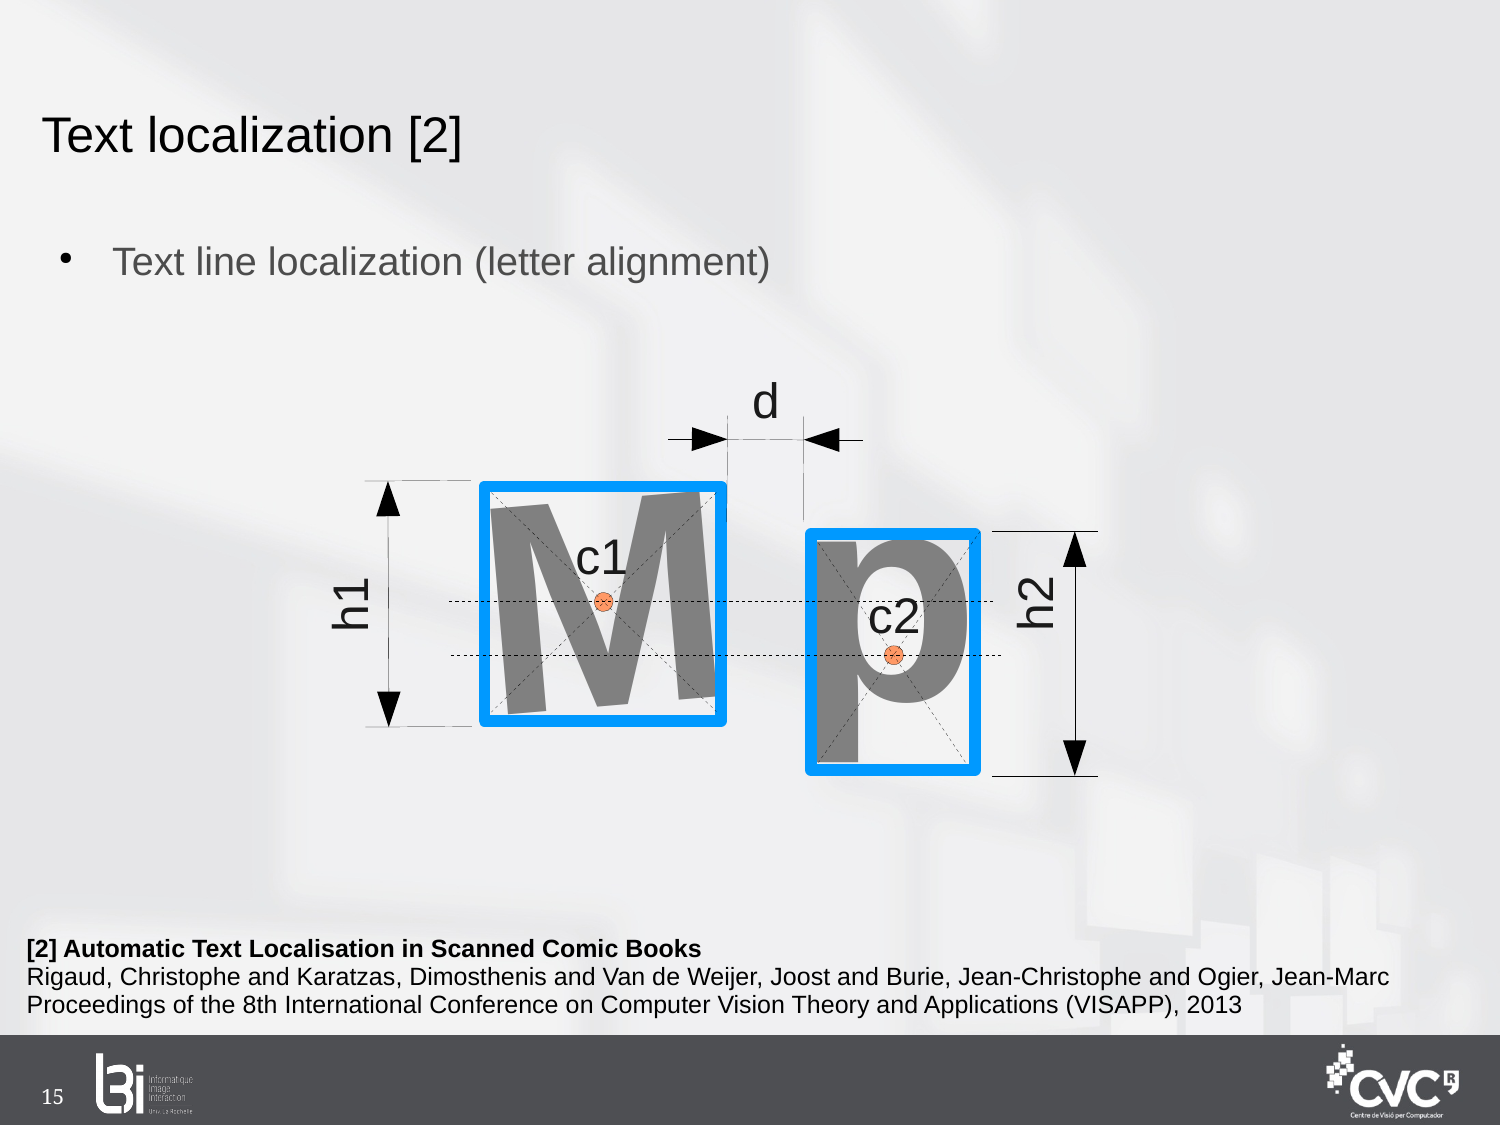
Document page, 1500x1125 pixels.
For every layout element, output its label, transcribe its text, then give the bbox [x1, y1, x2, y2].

picture [0, 0, 1500, 1125]
title Text localization [2] [41, 41, 1459, 229]
chart [153, 295, 1253, 920]
list Text line localization (letter alignment) [41, 235, 1459, 927]
text_box [2] Automatic Text Localisation in Scanned Comic Books Rigaud, Christophe and Karatzas, Dimosthenis and Van de Weijer, Joost and Burie, Jean-Christophe and Ogier, Jean-Marc Proceedings of the 8th International Conference on Computer Vision Theory and Applications (VISAPP), 2013 [11, 927, 1477, 1027]
